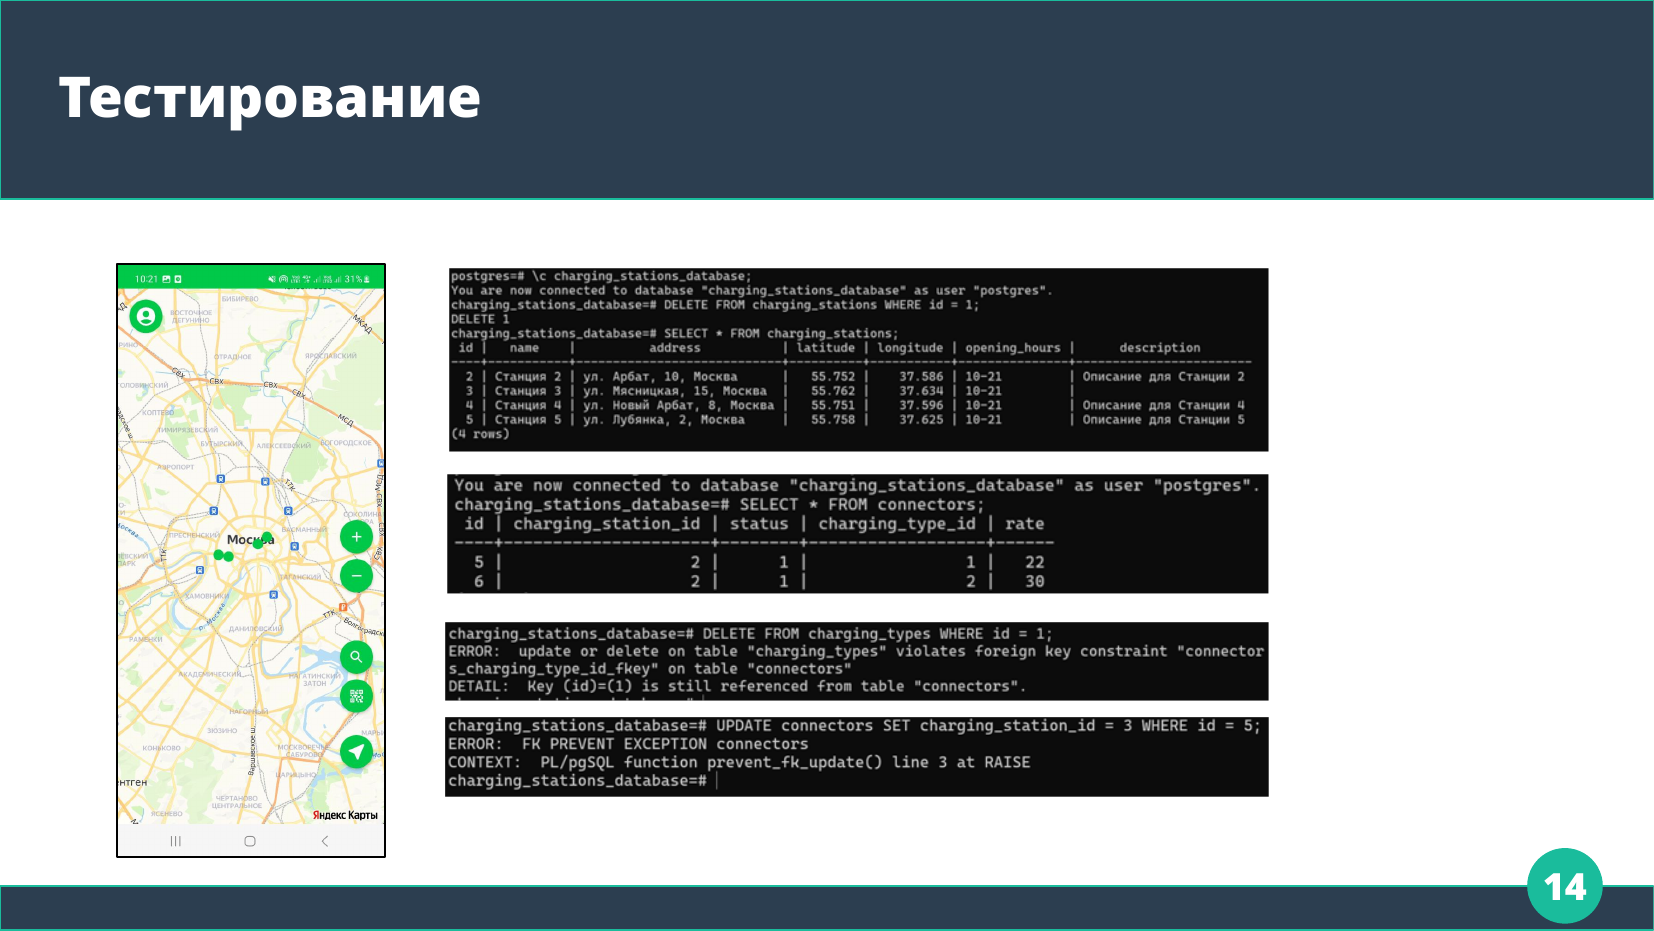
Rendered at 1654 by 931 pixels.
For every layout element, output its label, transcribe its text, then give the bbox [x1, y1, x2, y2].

picture [442, 620, 1270, 702]
picture [118, 264, 384, 857]
picture [444, 471, 1270, 595]
picture [446, 265, 1270, 453]
picture [442, 715, 1270, 798]
title Тестирование [59, 37, 1595, 155]
